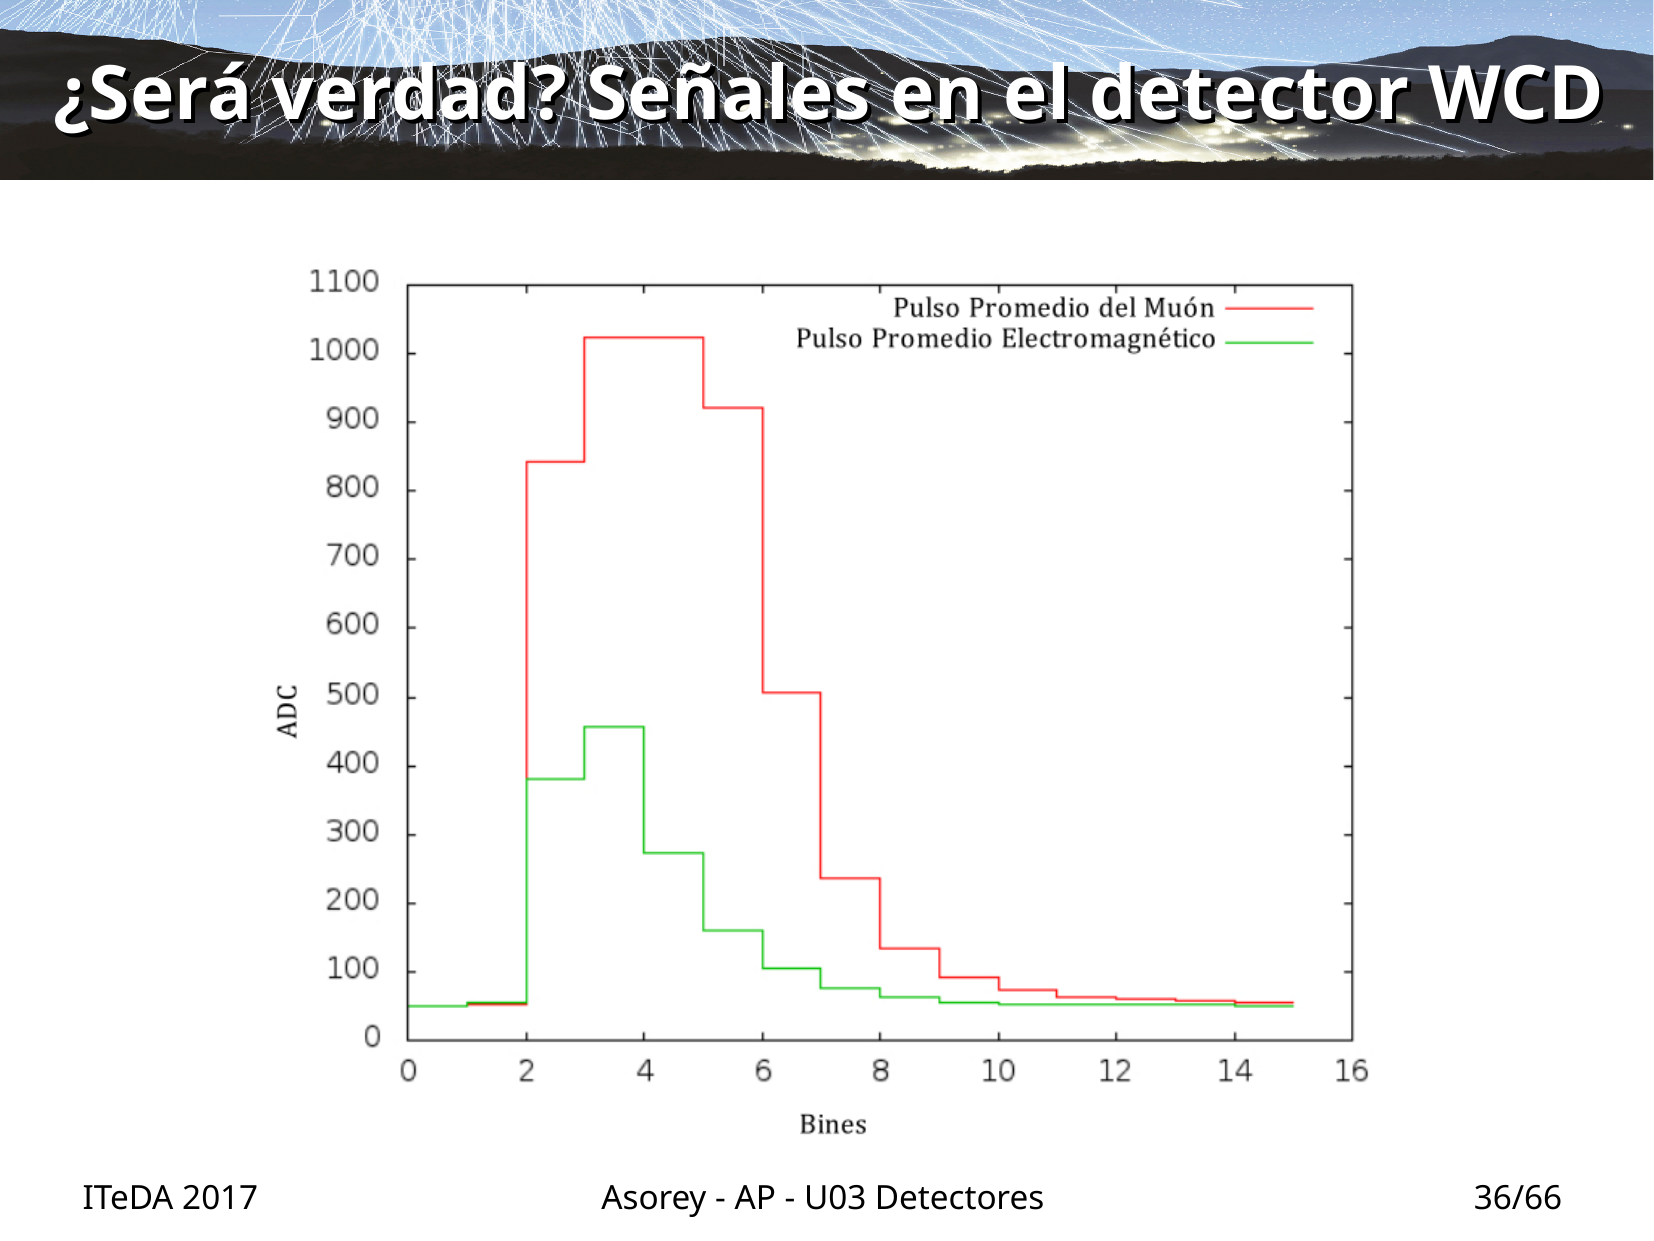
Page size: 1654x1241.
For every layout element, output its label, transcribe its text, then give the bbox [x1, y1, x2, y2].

picture [251, 209, 1399, 1156]
picture [0, 0, 1654, 180]
title ¿Será verdad? Señales en el detector WCD [45, 15, 1606, 166]
